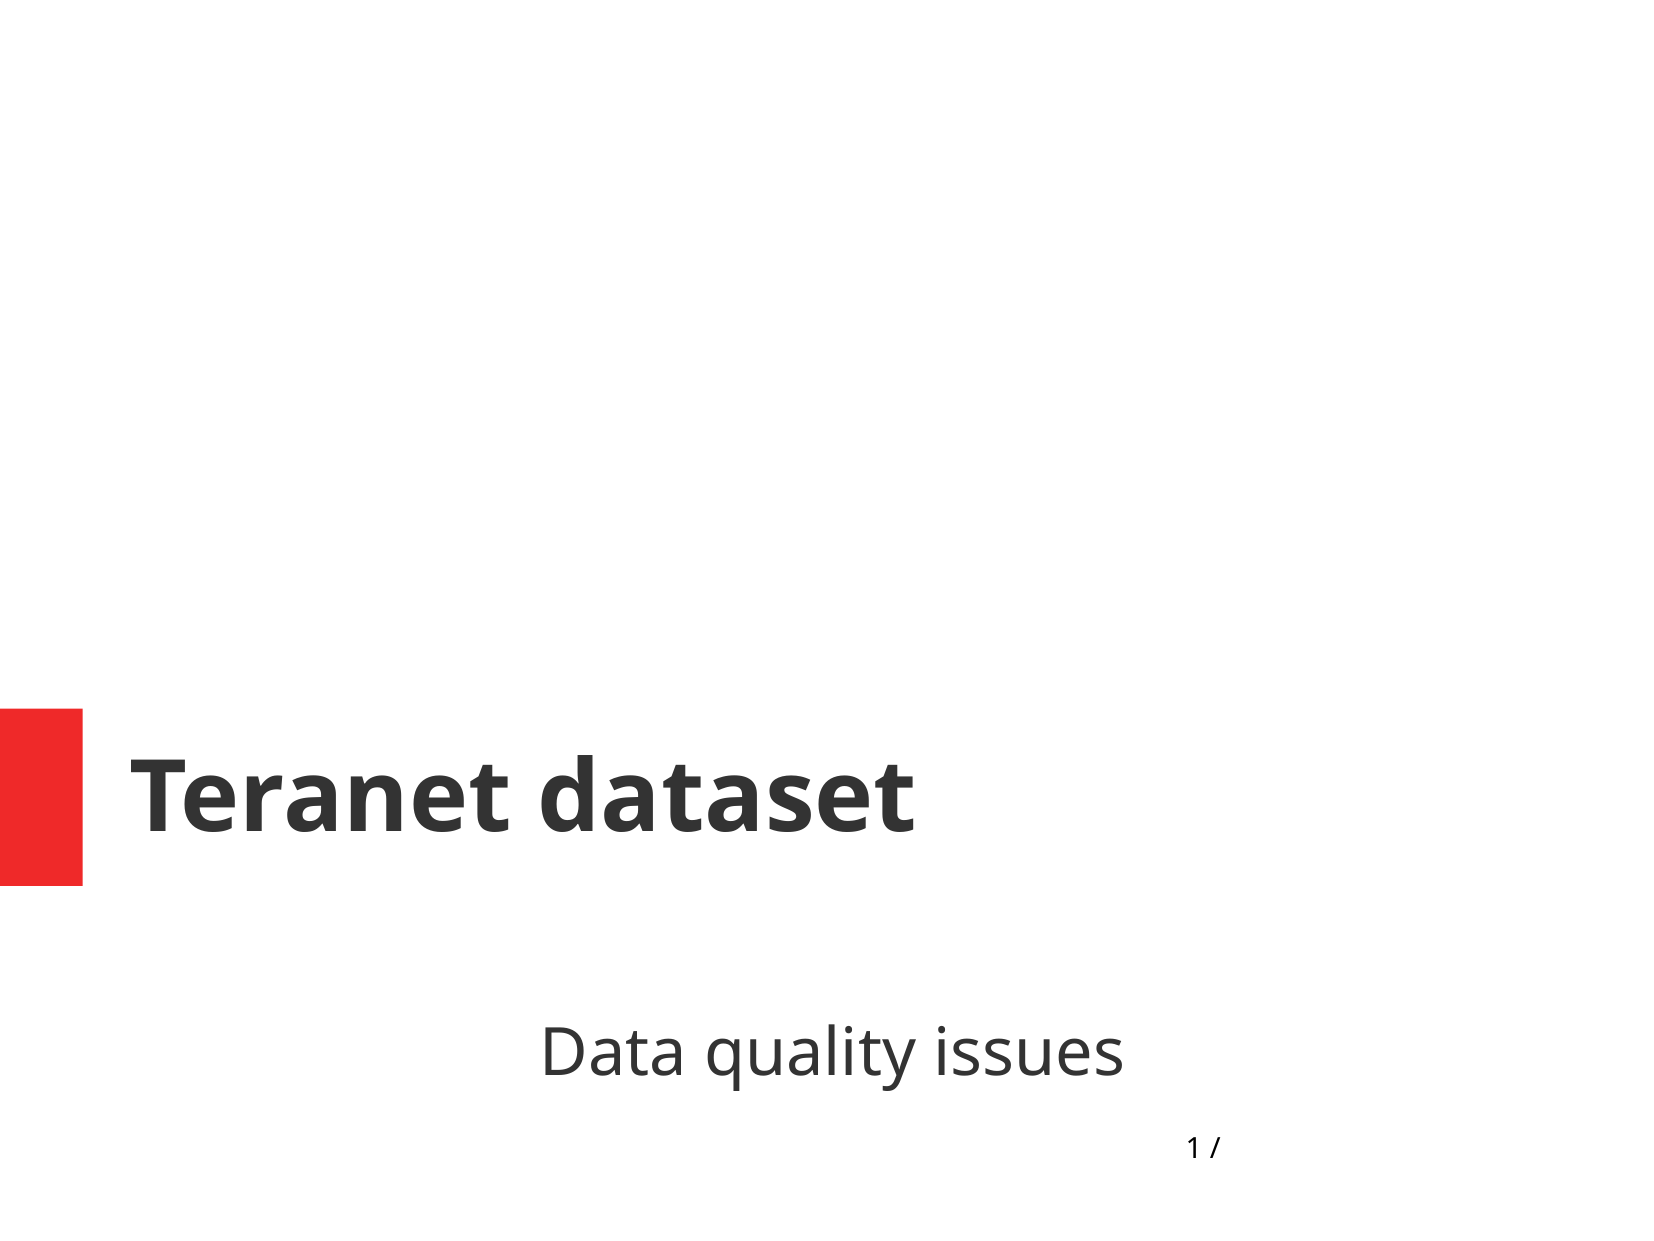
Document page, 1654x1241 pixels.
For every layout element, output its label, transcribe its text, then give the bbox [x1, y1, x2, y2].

subtitle Data quality issues [129, 968, 1536, 1130]
text_box / [1185, 1129, 1571, 1216]
title Teranet dataset [129, 655, 1536, 928]
